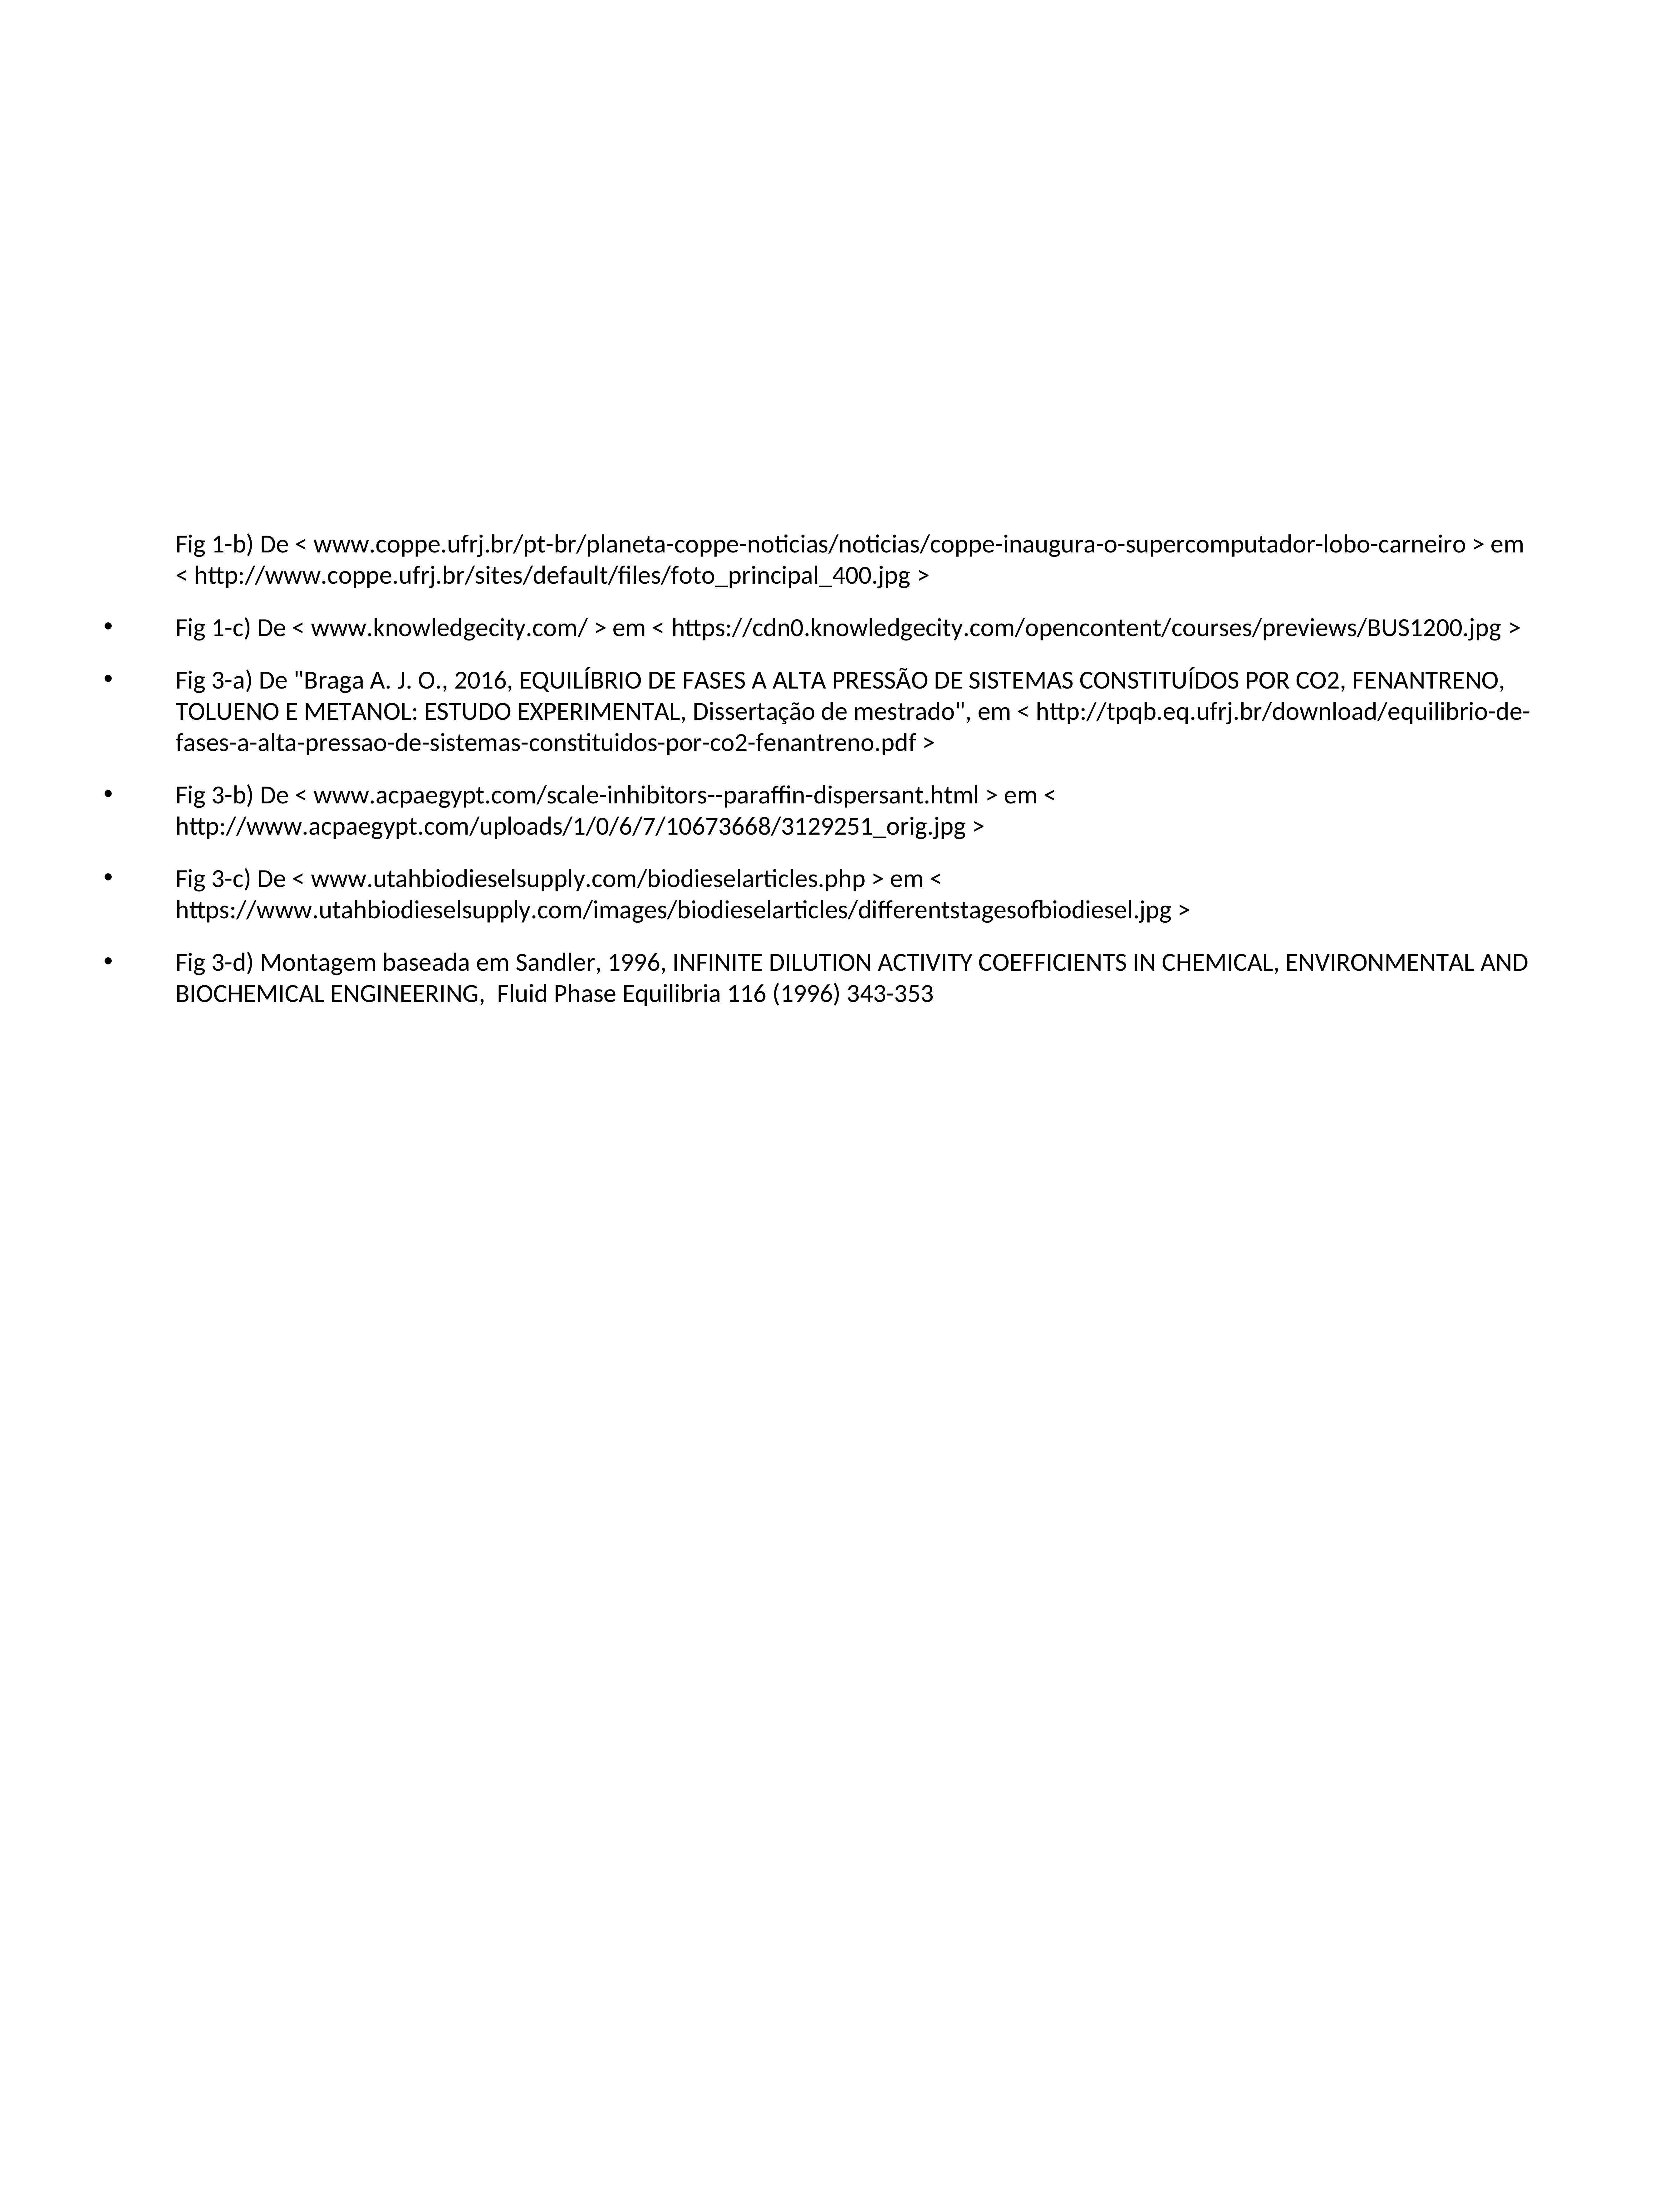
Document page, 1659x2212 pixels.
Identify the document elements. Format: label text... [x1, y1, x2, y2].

list Fig 1-b) De < www.coppe.ufrj.br/pt-br/planeta-coppe-noticias/noticias/coppe-inaugura-o-supercomputador-lobo-carneiro > em < http://www.coppe.ufrj.br/sites/default/files/foto_principal_400.jpg > Fig 1-c) De < www.knowledgecity.com/ > em < https://cdn0.knowledgecity.com/opencontent/courses/previews/BUS1200.jpg > Fig 3-a) De "Braga A. J. O., 2016, EQUILÍBRIO DE FASES A ALTA PRESSÃO DE SISTEMAS CONSTITUÍDOS POR CO2, FENANTRENO, TOLUENO E METANOL: ESTUDO EXPERIMENTAL, Dissertação de mestrado", em < http://tpqb.eq.ufrj.br/download/equilibrio-de-fases-a-alta-pressao-de-sistemas-constituidos-por-co2-fenantreno.pdf > Fig 3-b) De < www.acpaegypt.com/scale-inhibitors--paraffin-dispersant.html > em < http://www.acpaegypt.com/uploads/1/0/6/7/10673668/3129251_orig.jpg > Fig 3-c) De < www.utahbiodieselsupply.com/biodieselarticles.php > em < https://www.utahbiodieselsupply.com/images/biodieselarticles/differentstagesofbiodiesel.jpg > Fig 3-d) Montagem baseada em Sandler, 1996, INFINITE DILUTION ACTIVITY COEFFICIENTS IN CHEMICAL, ENVIRONMENTAL AND BIOCHEMICAL ENGINEERING, Fluid Phase Equilibria 116 (1996) 343-353 [83, 516, 1576, 1976]
